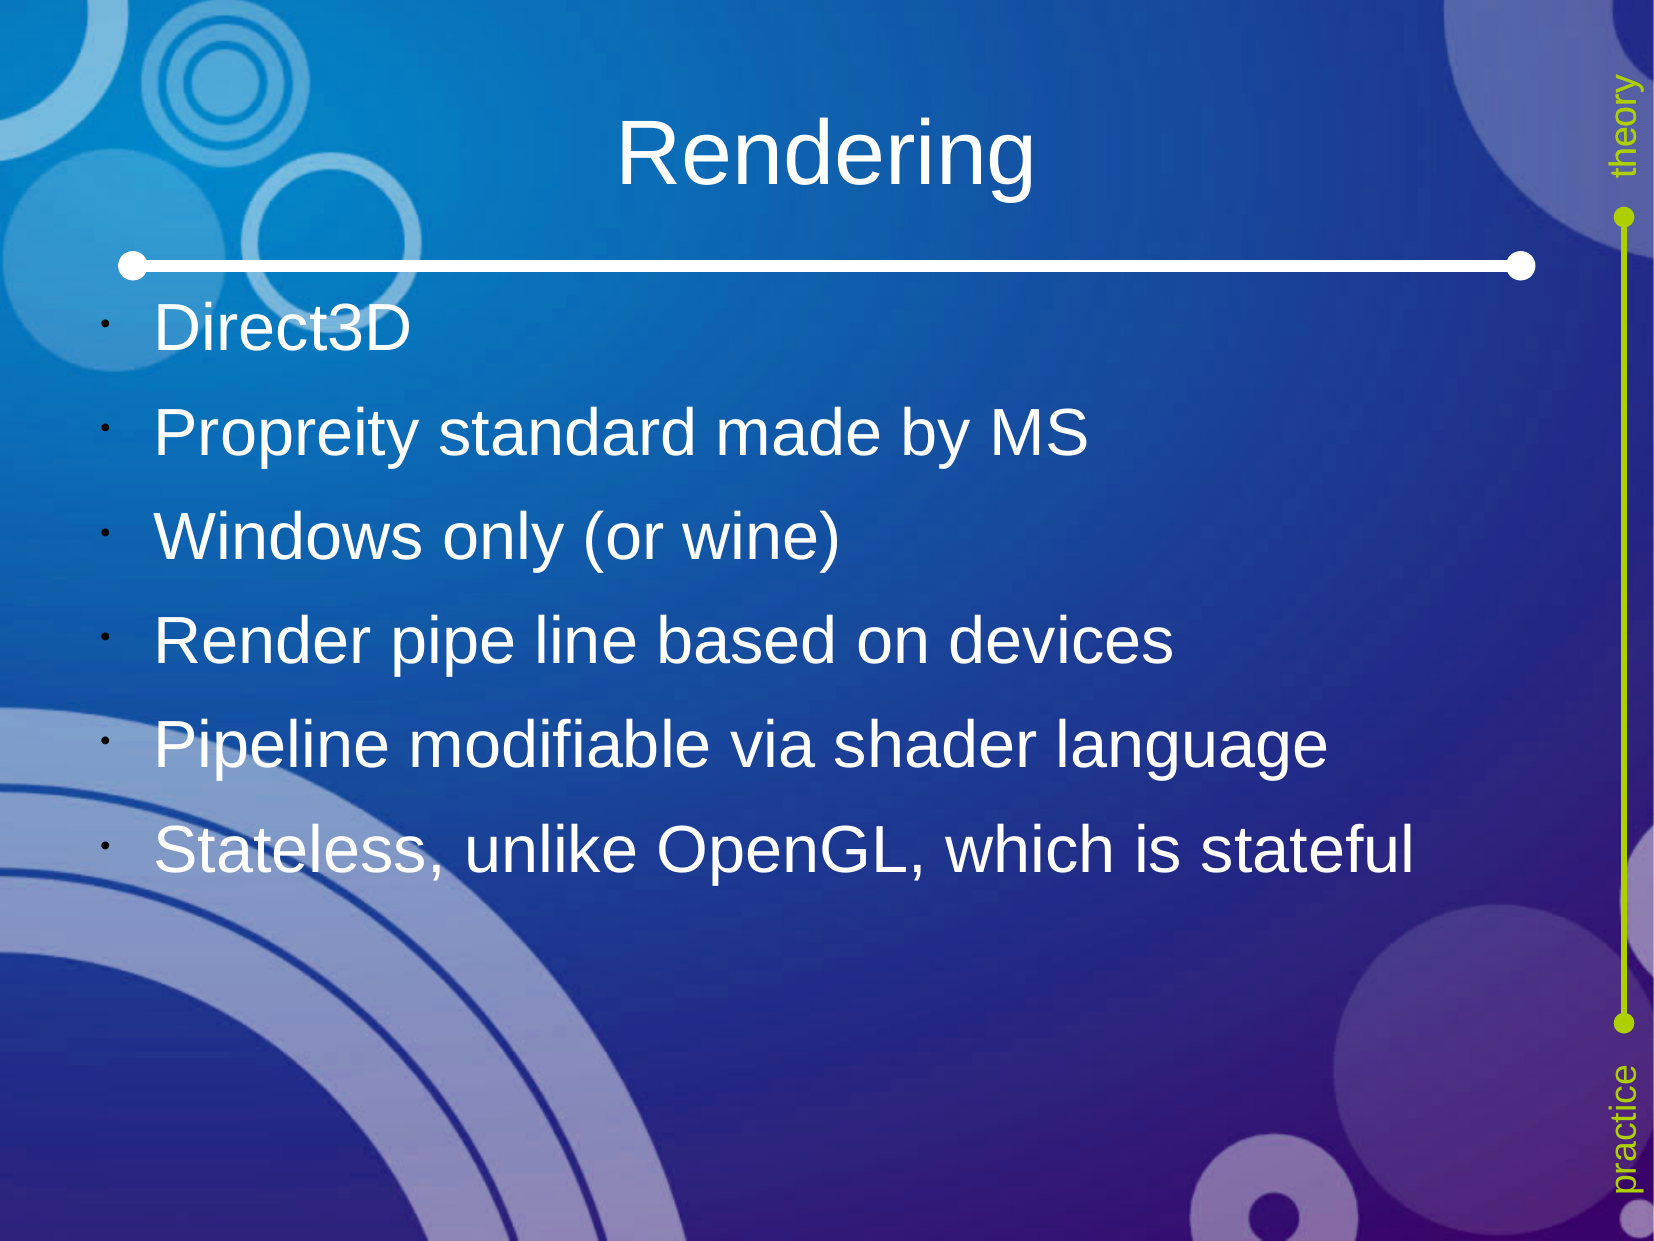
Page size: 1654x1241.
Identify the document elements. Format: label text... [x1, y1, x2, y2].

picture [0, 0, 1654, 1241]
title Rendering [82, 56, 1571, 250]
list Direct3D Propreity standard made by MS Windows only (or wine) Render pipe line based on devices Pipeline modifiable via shader language Stateless, unlike OpenGL, which is stateful [82, 290, 1571, 1094]
